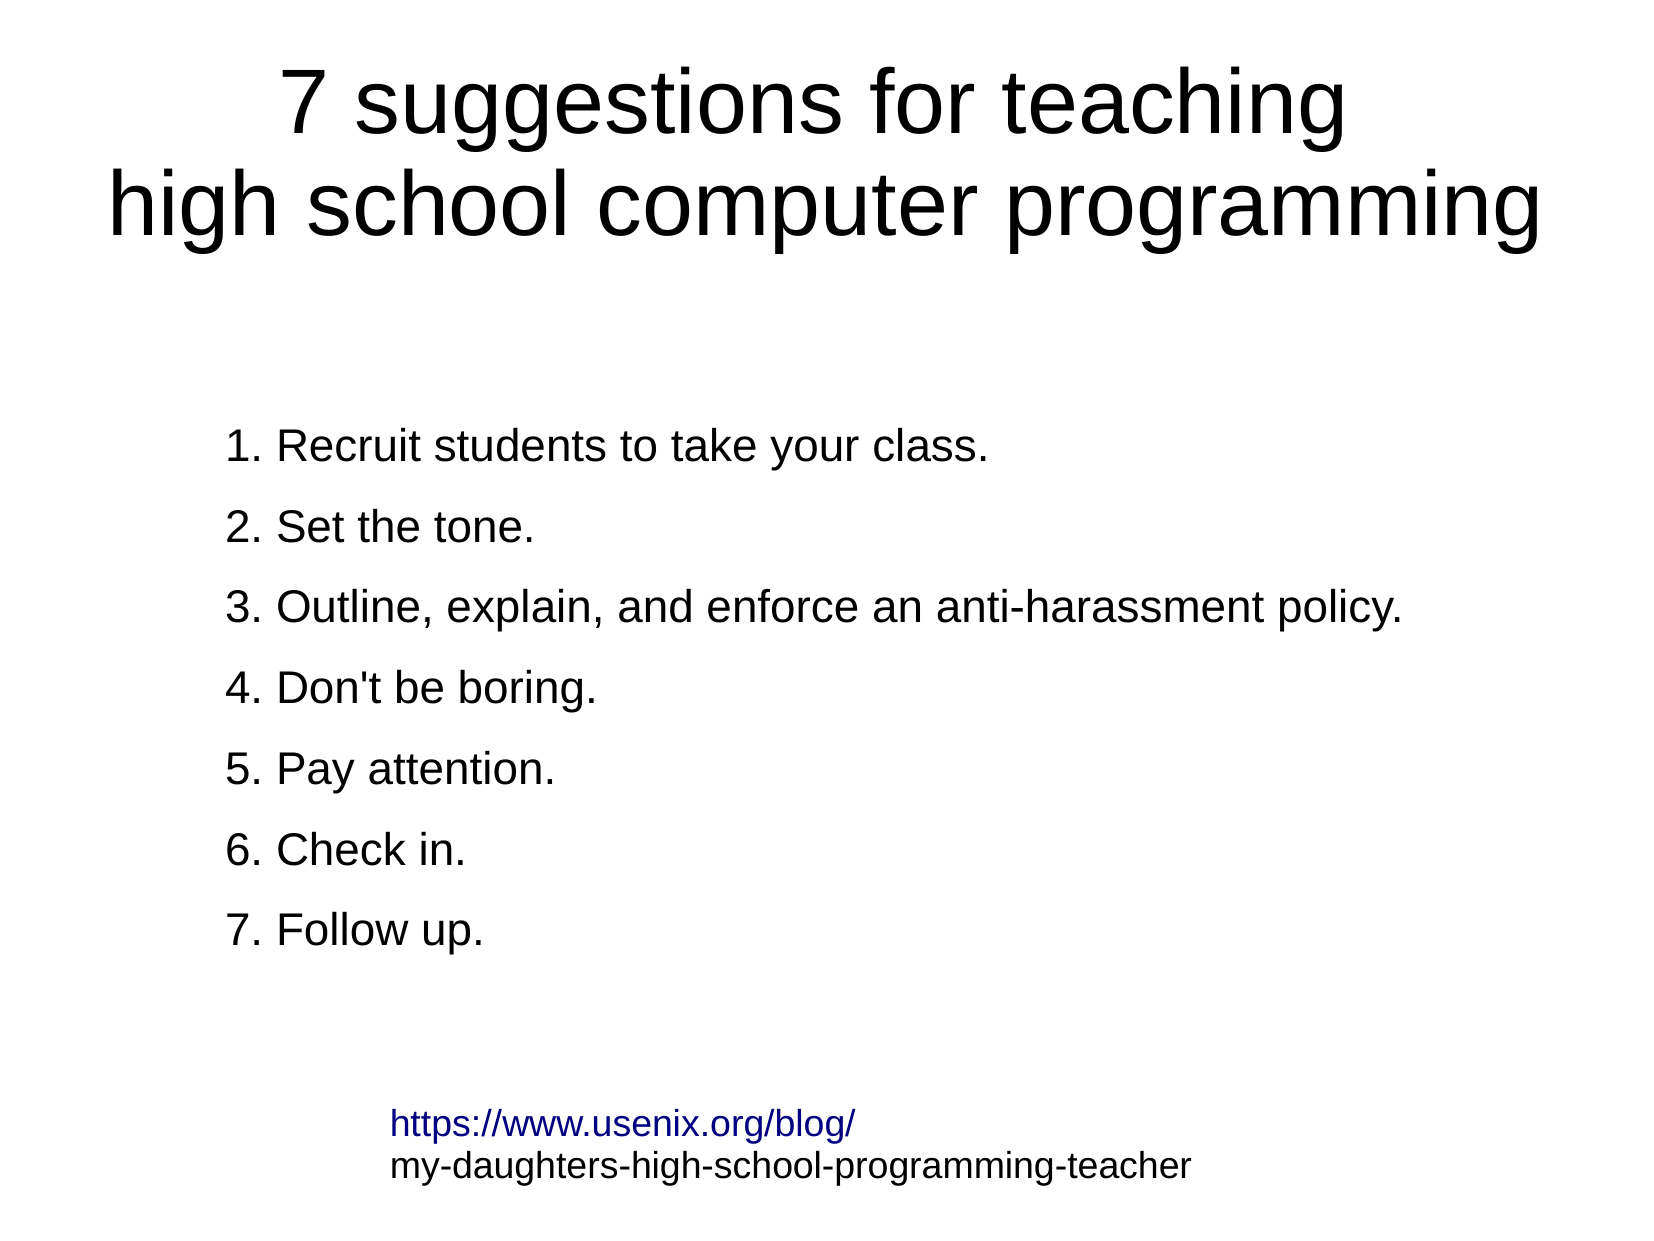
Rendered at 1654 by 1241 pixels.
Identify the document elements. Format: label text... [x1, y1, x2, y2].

list 1. Recruit students to take your class. 2. Set the tone. 3. Outline, explain, and enforce an anti-harassment policy. 4. Don't be boring. 5. Pay attention. 6. Check in. 7. Follow up. [225, 420, 1463, 1140]
title 7 suggestions for teaching high school computer programming [82, 49, 1571, 257]
text_box https://www.usenix.org/blog/ my-daughters-high-school-programming-teacher [375, 1095, 1336, 1194]
